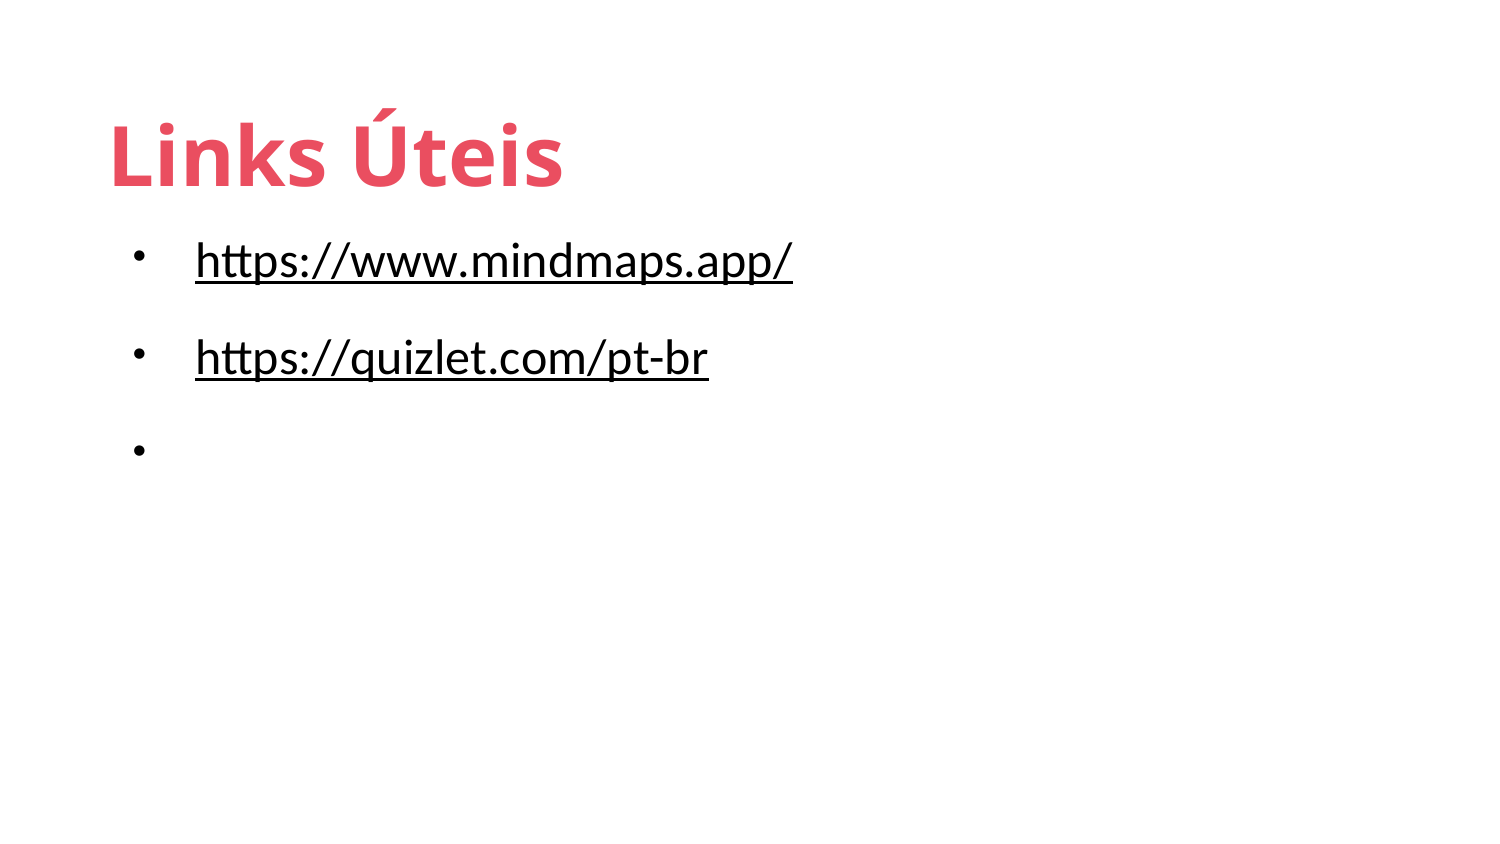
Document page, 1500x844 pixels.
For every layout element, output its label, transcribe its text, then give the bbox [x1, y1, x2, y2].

text_box https://www.mindmaps.app/ https://quizlet.com/pt-br [92, 213, 1408, 780]
text_box Links Úteis [92, 73, 1408, 213]
